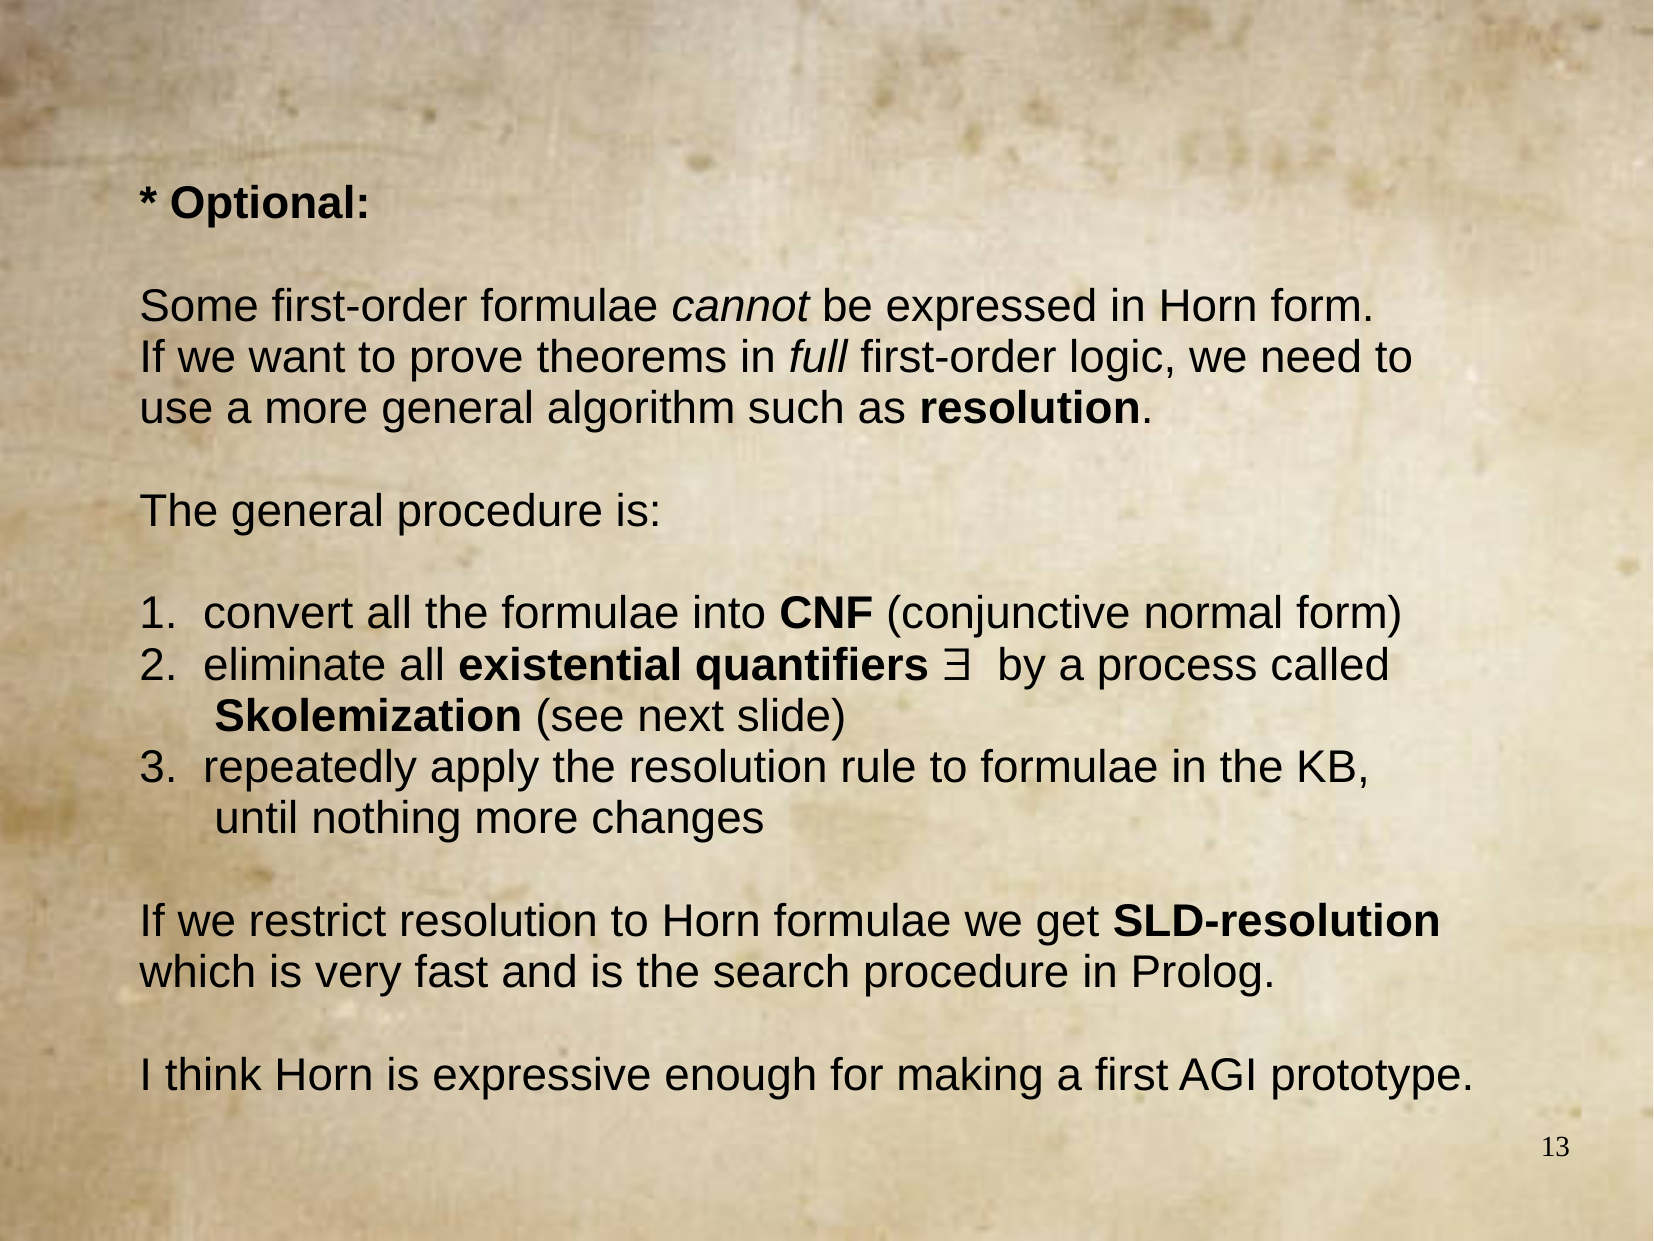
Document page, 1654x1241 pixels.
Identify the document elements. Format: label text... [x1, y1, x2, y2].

text_box * Optional: Some first-order formulae cannot be expressed in Horn form. If we want to prove theorems in full first-order logic, we need to use a more general algorithm such as resolution. The general procedure is: 1. convert all the formulae into CNF (conjunctive normal form) 2. eliminate all existential quantifiers  by a process called Skolemization (see next slide) 3. repeatedly apply the resolution rule to formulae in the KB, until nothing more changes If we restrict resolution to Horn formulae we get SLD-resolution which is very fast and is the search procedure in Prolog. I think Horn is expressive enough for making a first AGI prototype. [124, 169, 1515, 1116]
picture [0, 0, 1654, 1241]
